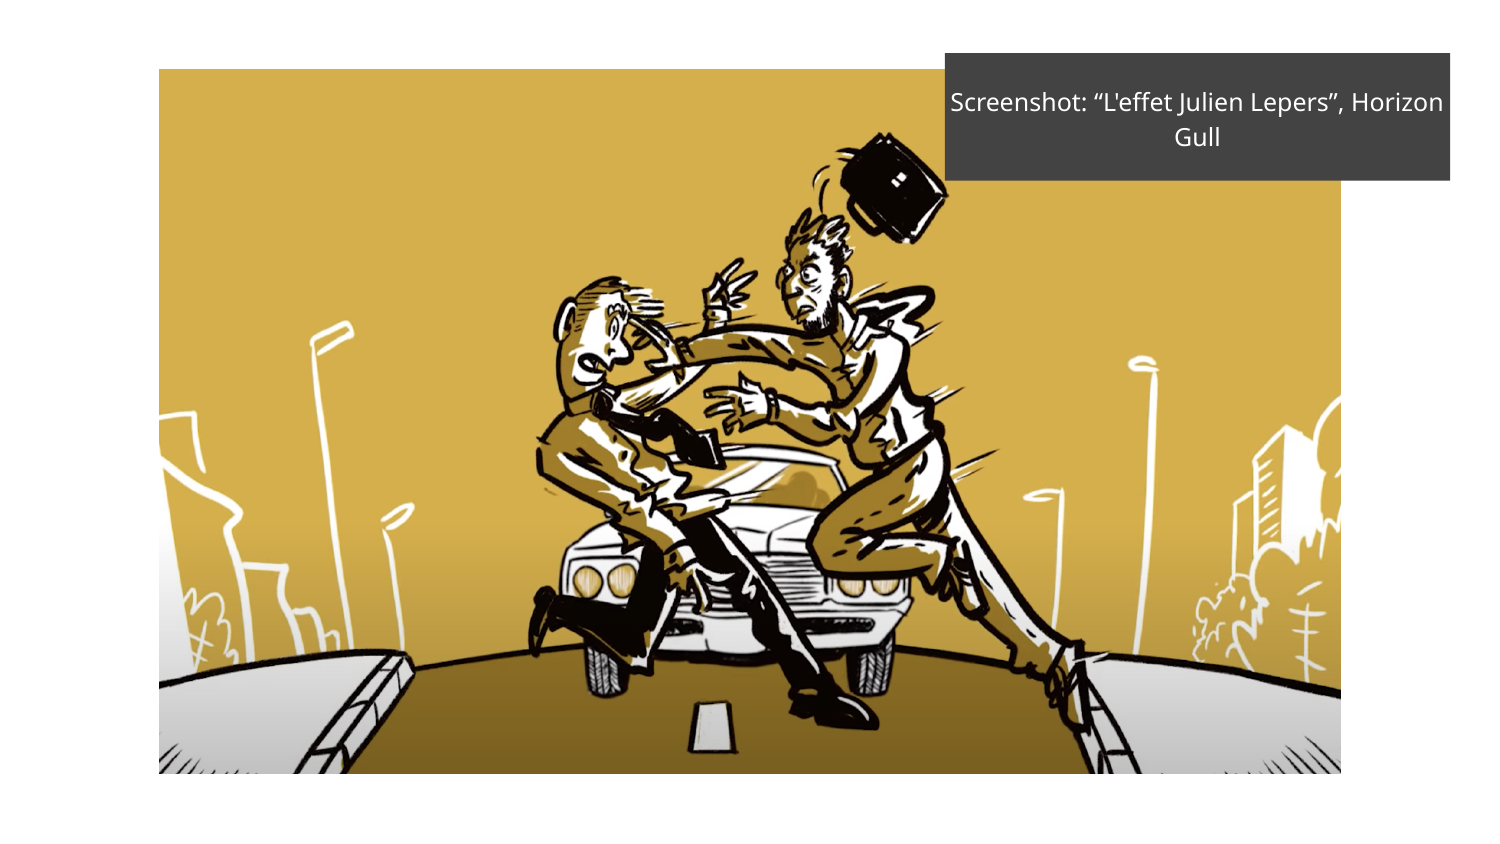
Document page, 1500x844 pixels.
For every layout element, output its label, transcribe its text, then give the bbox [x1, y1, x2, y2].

list Screenshot: “L'effet Julien Lepers”, Horizon Gull [944, 53, 1451, 181]
picture [159, 69, 1341, 774]
